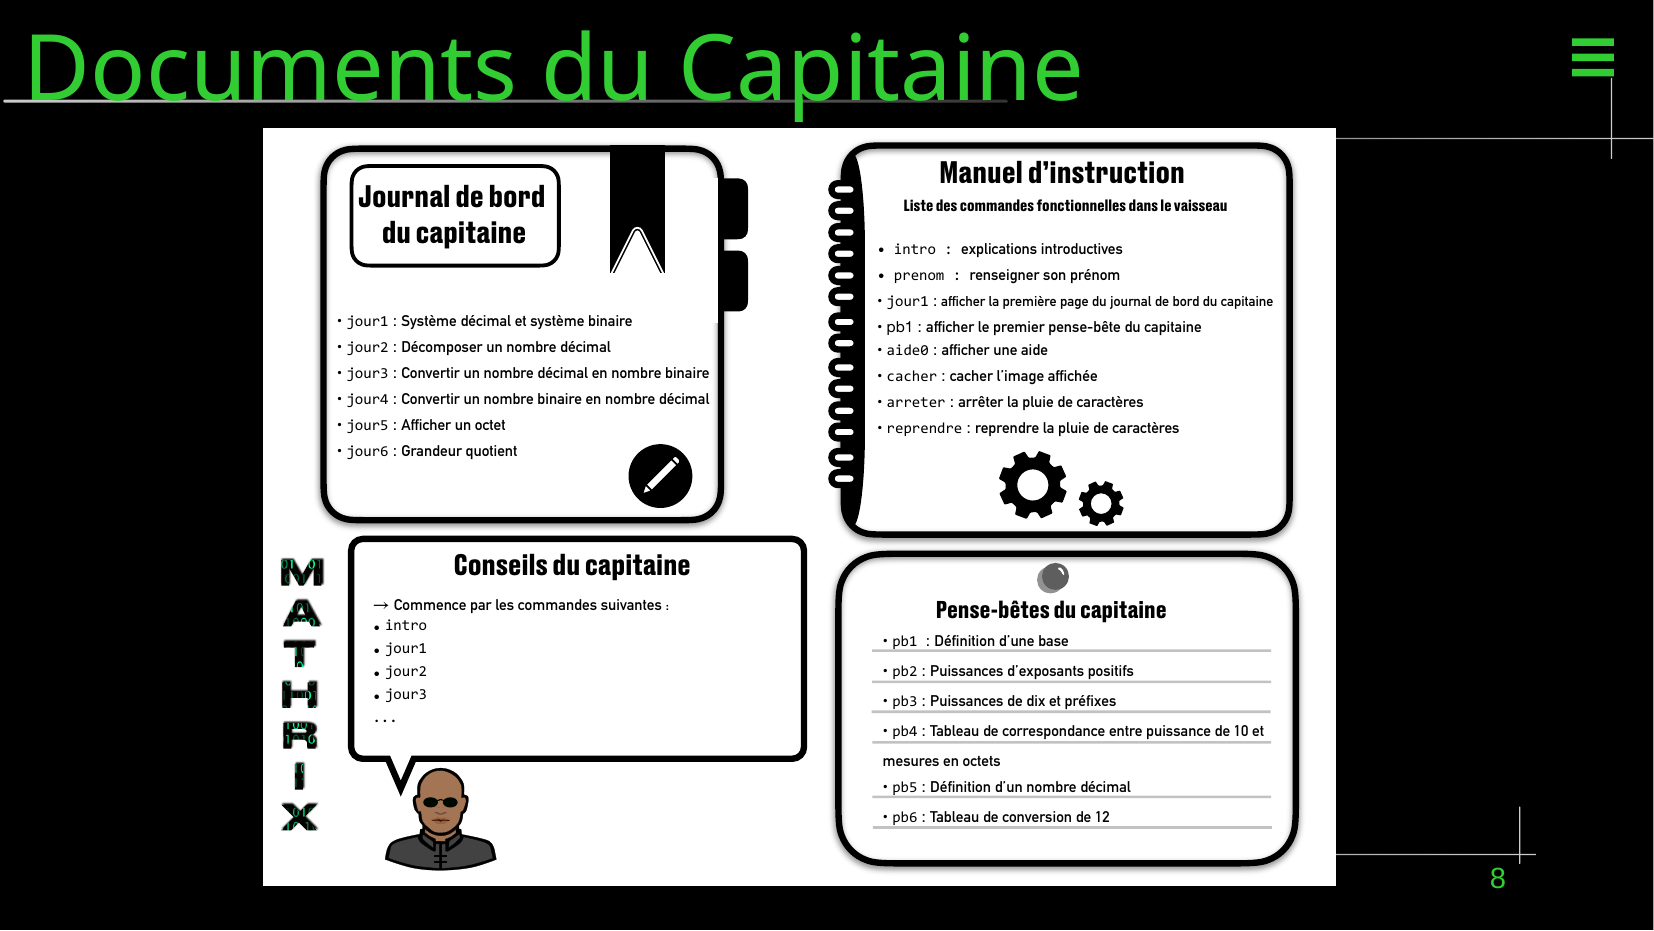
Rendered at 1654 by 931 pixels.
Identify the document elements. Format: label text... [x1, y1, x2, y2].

title Documents du Capitaine [23, 2, 1589, 128]
picture [1563, 28, 1625, 89]
picture [262, 127, 1337, 886]
